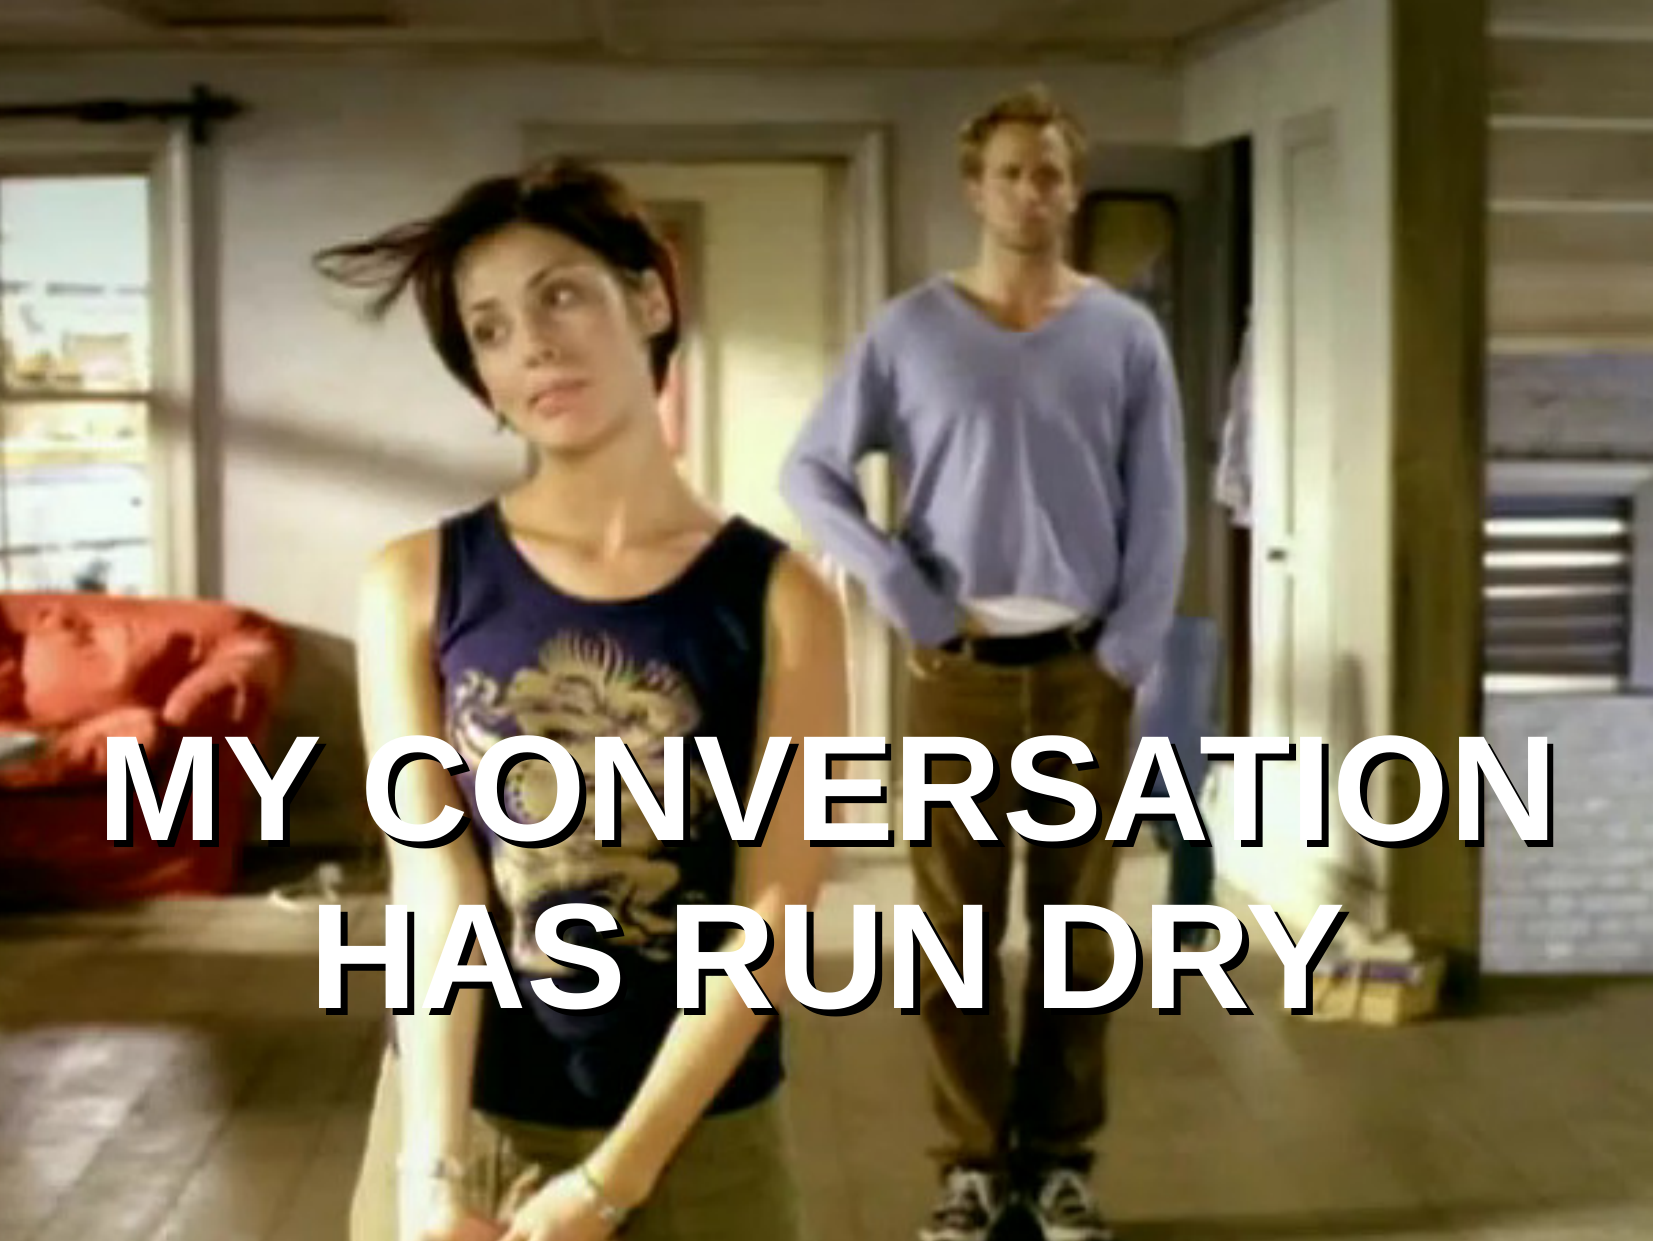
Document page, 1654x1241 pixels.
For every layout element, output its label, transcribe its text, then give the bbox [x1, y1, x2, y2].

subtitle MY CONVERSATION HAS RUN DRY [84, 705, 1572, 1041]
picture [0, 0, 1653, 1241]
